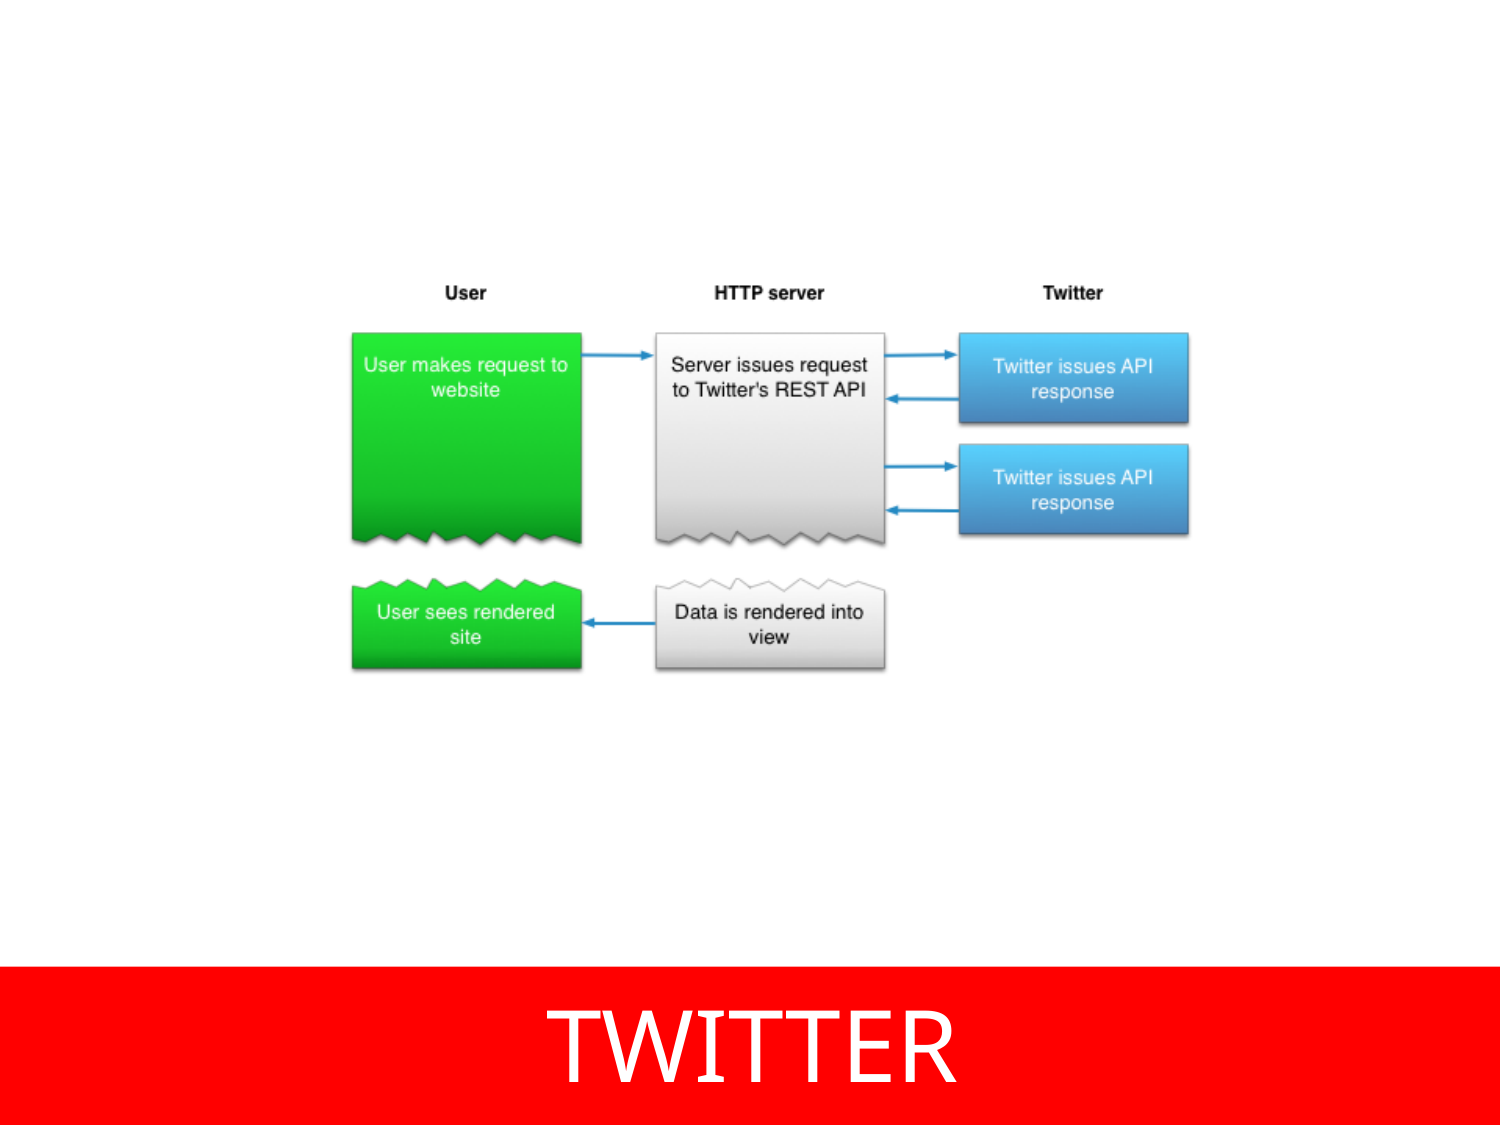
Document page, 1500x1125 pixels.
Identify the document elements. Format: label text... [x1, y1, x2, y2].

picture [249, 267, 1261, 702]
list TWITTER [28, 974, 1478, 1111]
